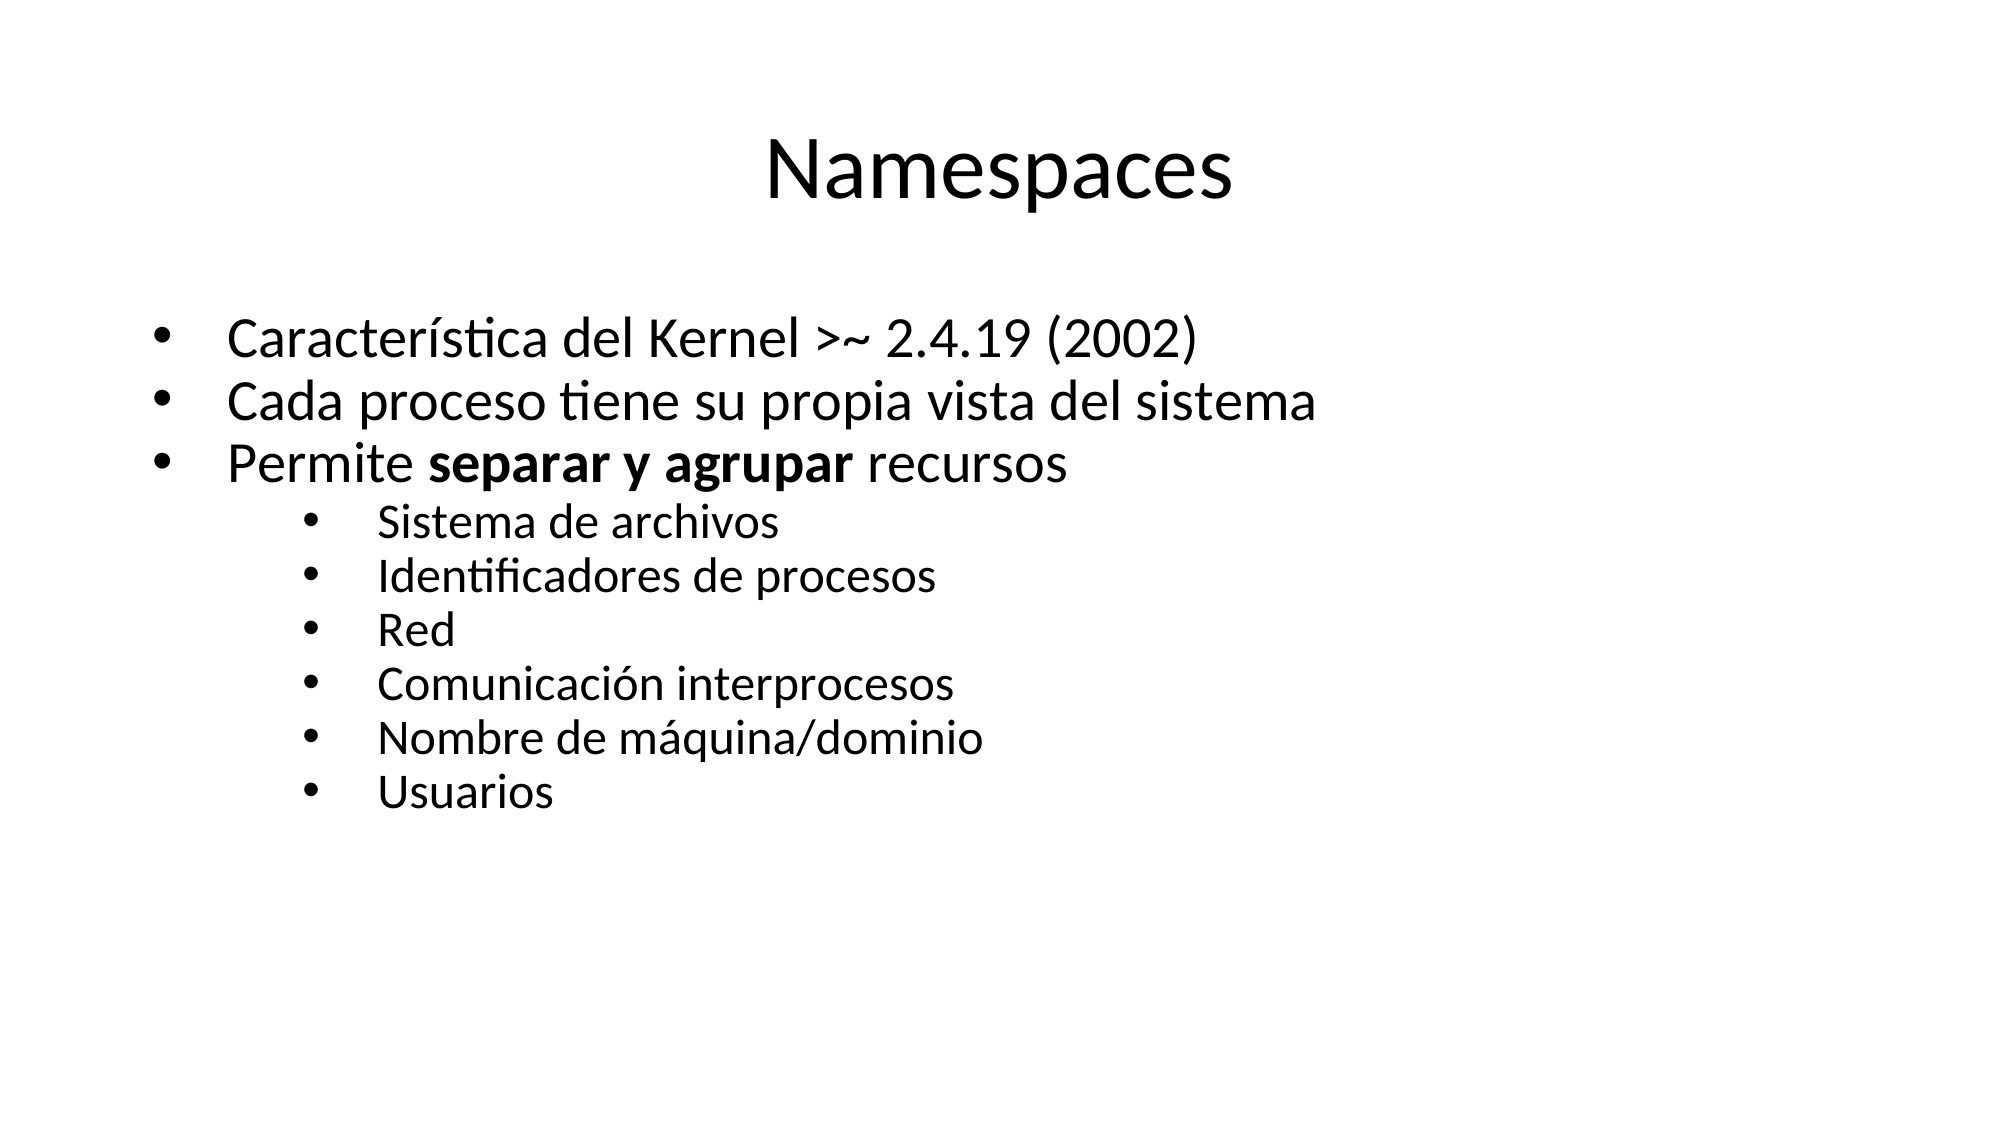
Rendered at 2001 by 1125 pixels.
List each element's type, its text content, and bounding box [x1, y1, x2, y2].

title Namespaces [137, 59, 1863, 278]
list Característica del Kernel >~ 2.4.19 (2002) Cada proceso tiene su propia vista del sistema Permite separar y agrupar recursos Sistema de archivos Identificadores de procesos Red Comunicación interprocesos Nombre de máquina/dominio Usuarios [137, 299, 1863, 1014]
